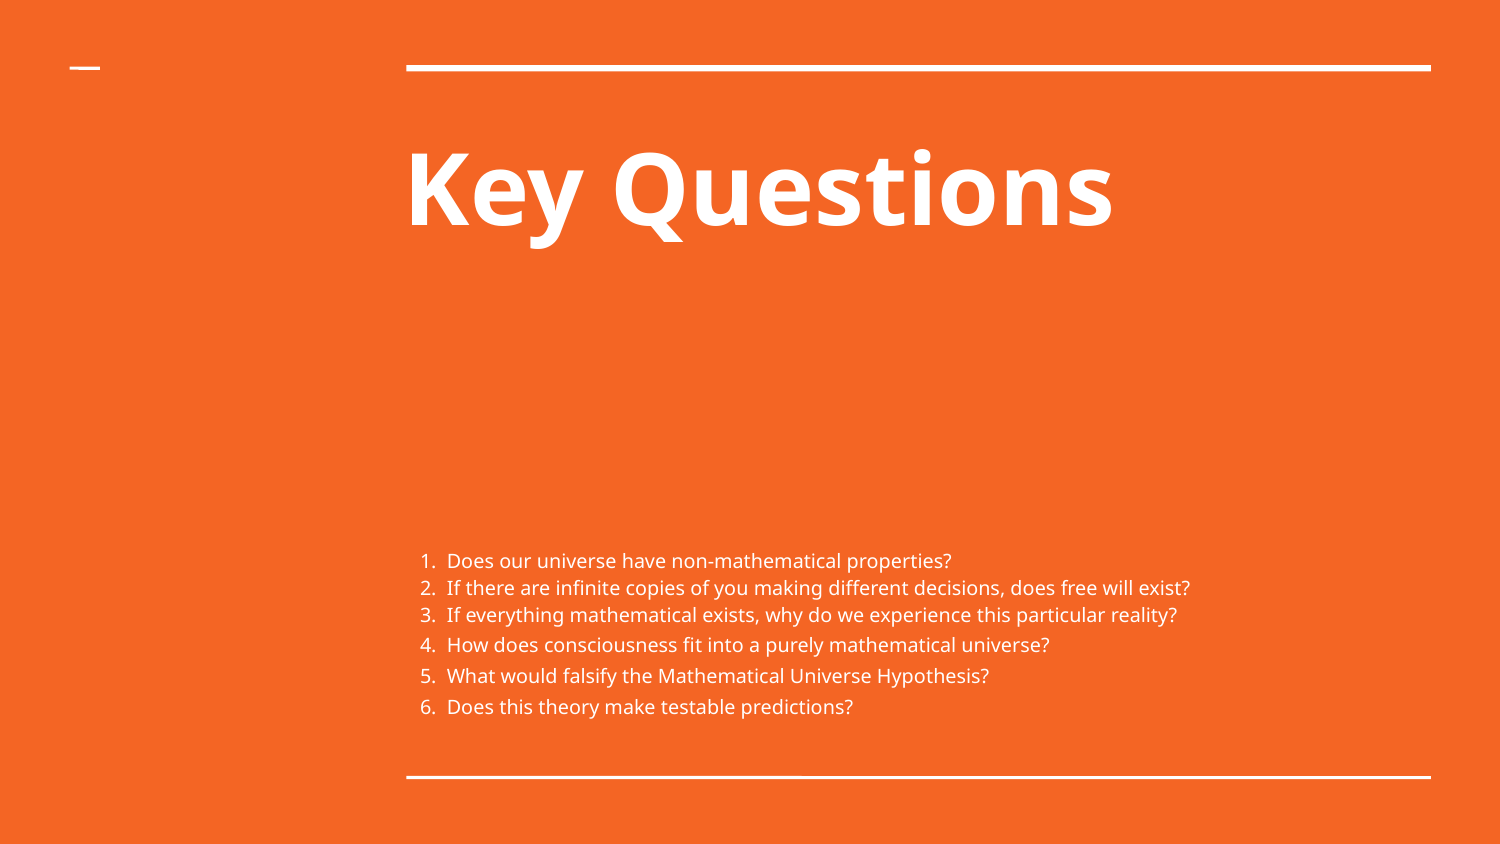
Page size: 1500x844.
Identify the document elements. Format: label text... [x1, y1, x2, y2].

title Key Questions [389, 103, 1428, 357]
subtitle Does our universe have non-mathematical properties? If there are infinite copies of you making different decisions, does free will exist? If everything mathematical exists, why do we experience this particular reality? How does consciousness fit into a purely mathematical universe? What would falsify the Mathematical Universe Hypothesis? Does this theory make testable predictions? [392, 531, 1431, 735]
